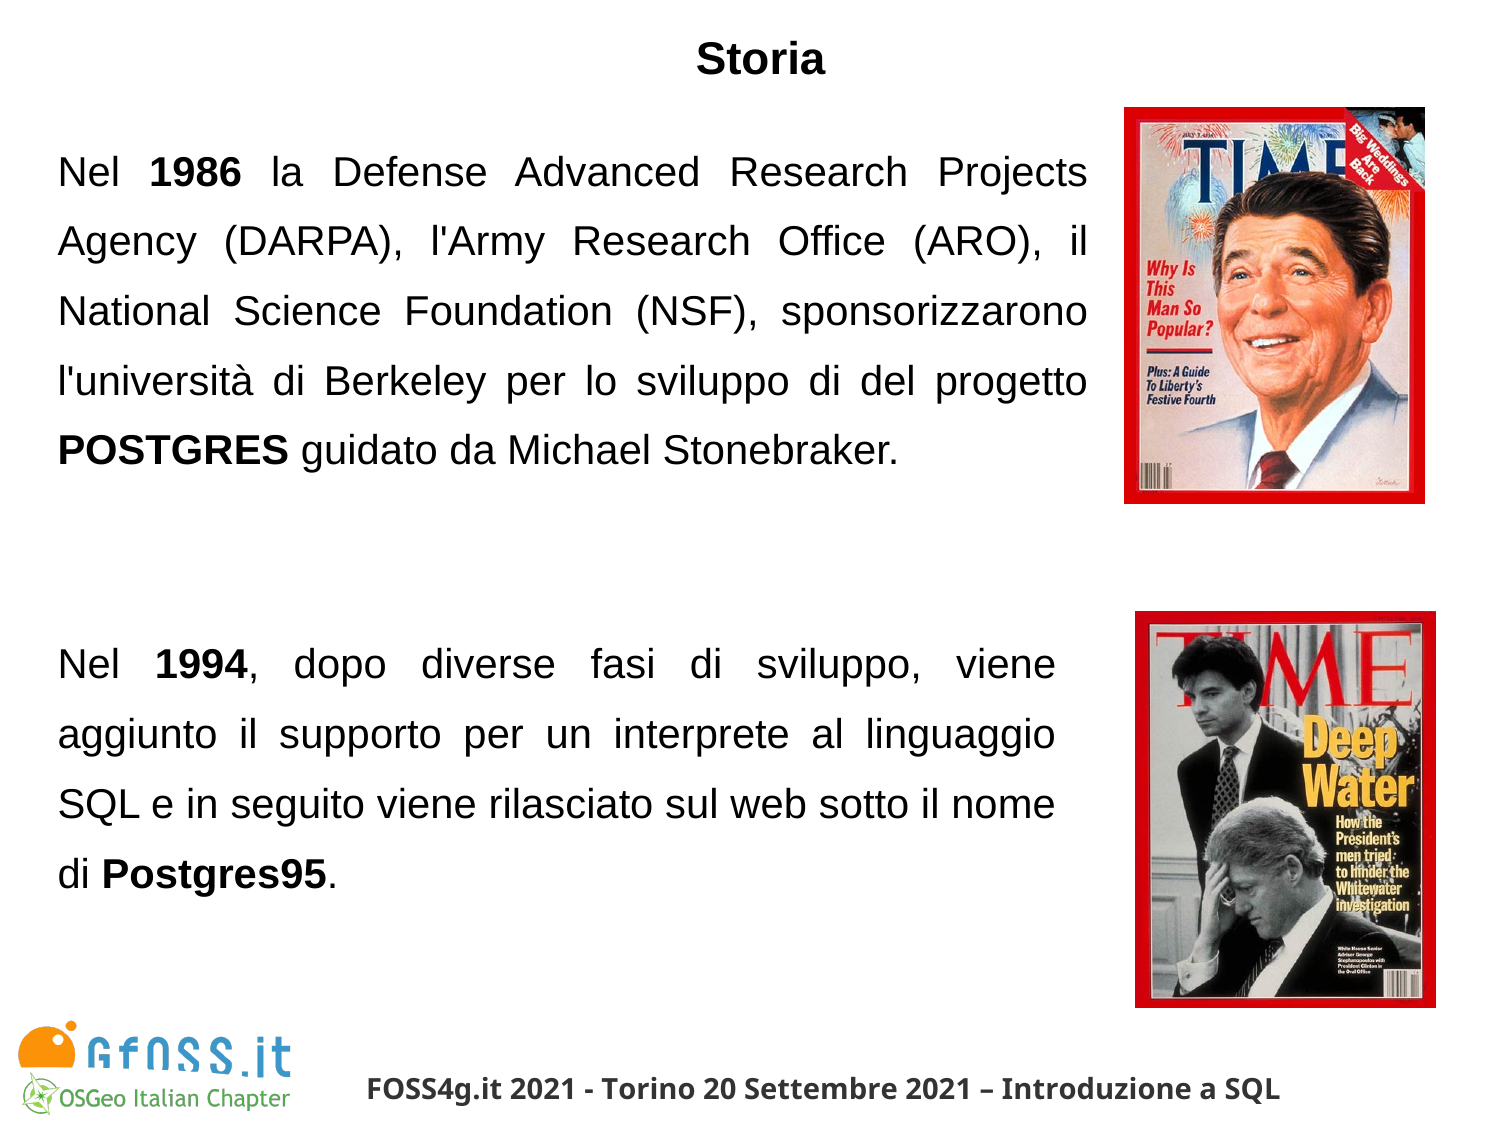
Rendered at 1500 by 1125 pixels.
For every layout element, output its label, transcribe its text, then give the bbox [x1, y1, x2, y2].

text_box Nel 1994, dopo diverse fasi di sviluppo, viene aggiunto il supporto per un interprete al linguaggio SQL e in seguito viene rilasciato sul web sotto il nome di Postgres95. [42, 610, 1072, 905]
picture [0, 1009, 308, 1125]
picture [1135, 611, 1436, 1008]
title Storia [21, 28, 1500, 84]
picture [1124, 107, 1425, 504]
text_box Nel 1986 la Defense Advanced Research Projects Agency (DARPA), l'Army Research Office (ARO), il National Science Foundation (NSF), sponsorizzarono l'università di Berkeley per lo sviluppo di del progetto POSTGRES guidato da Michael Stonebraker. [42, 117, 1104, 621]
